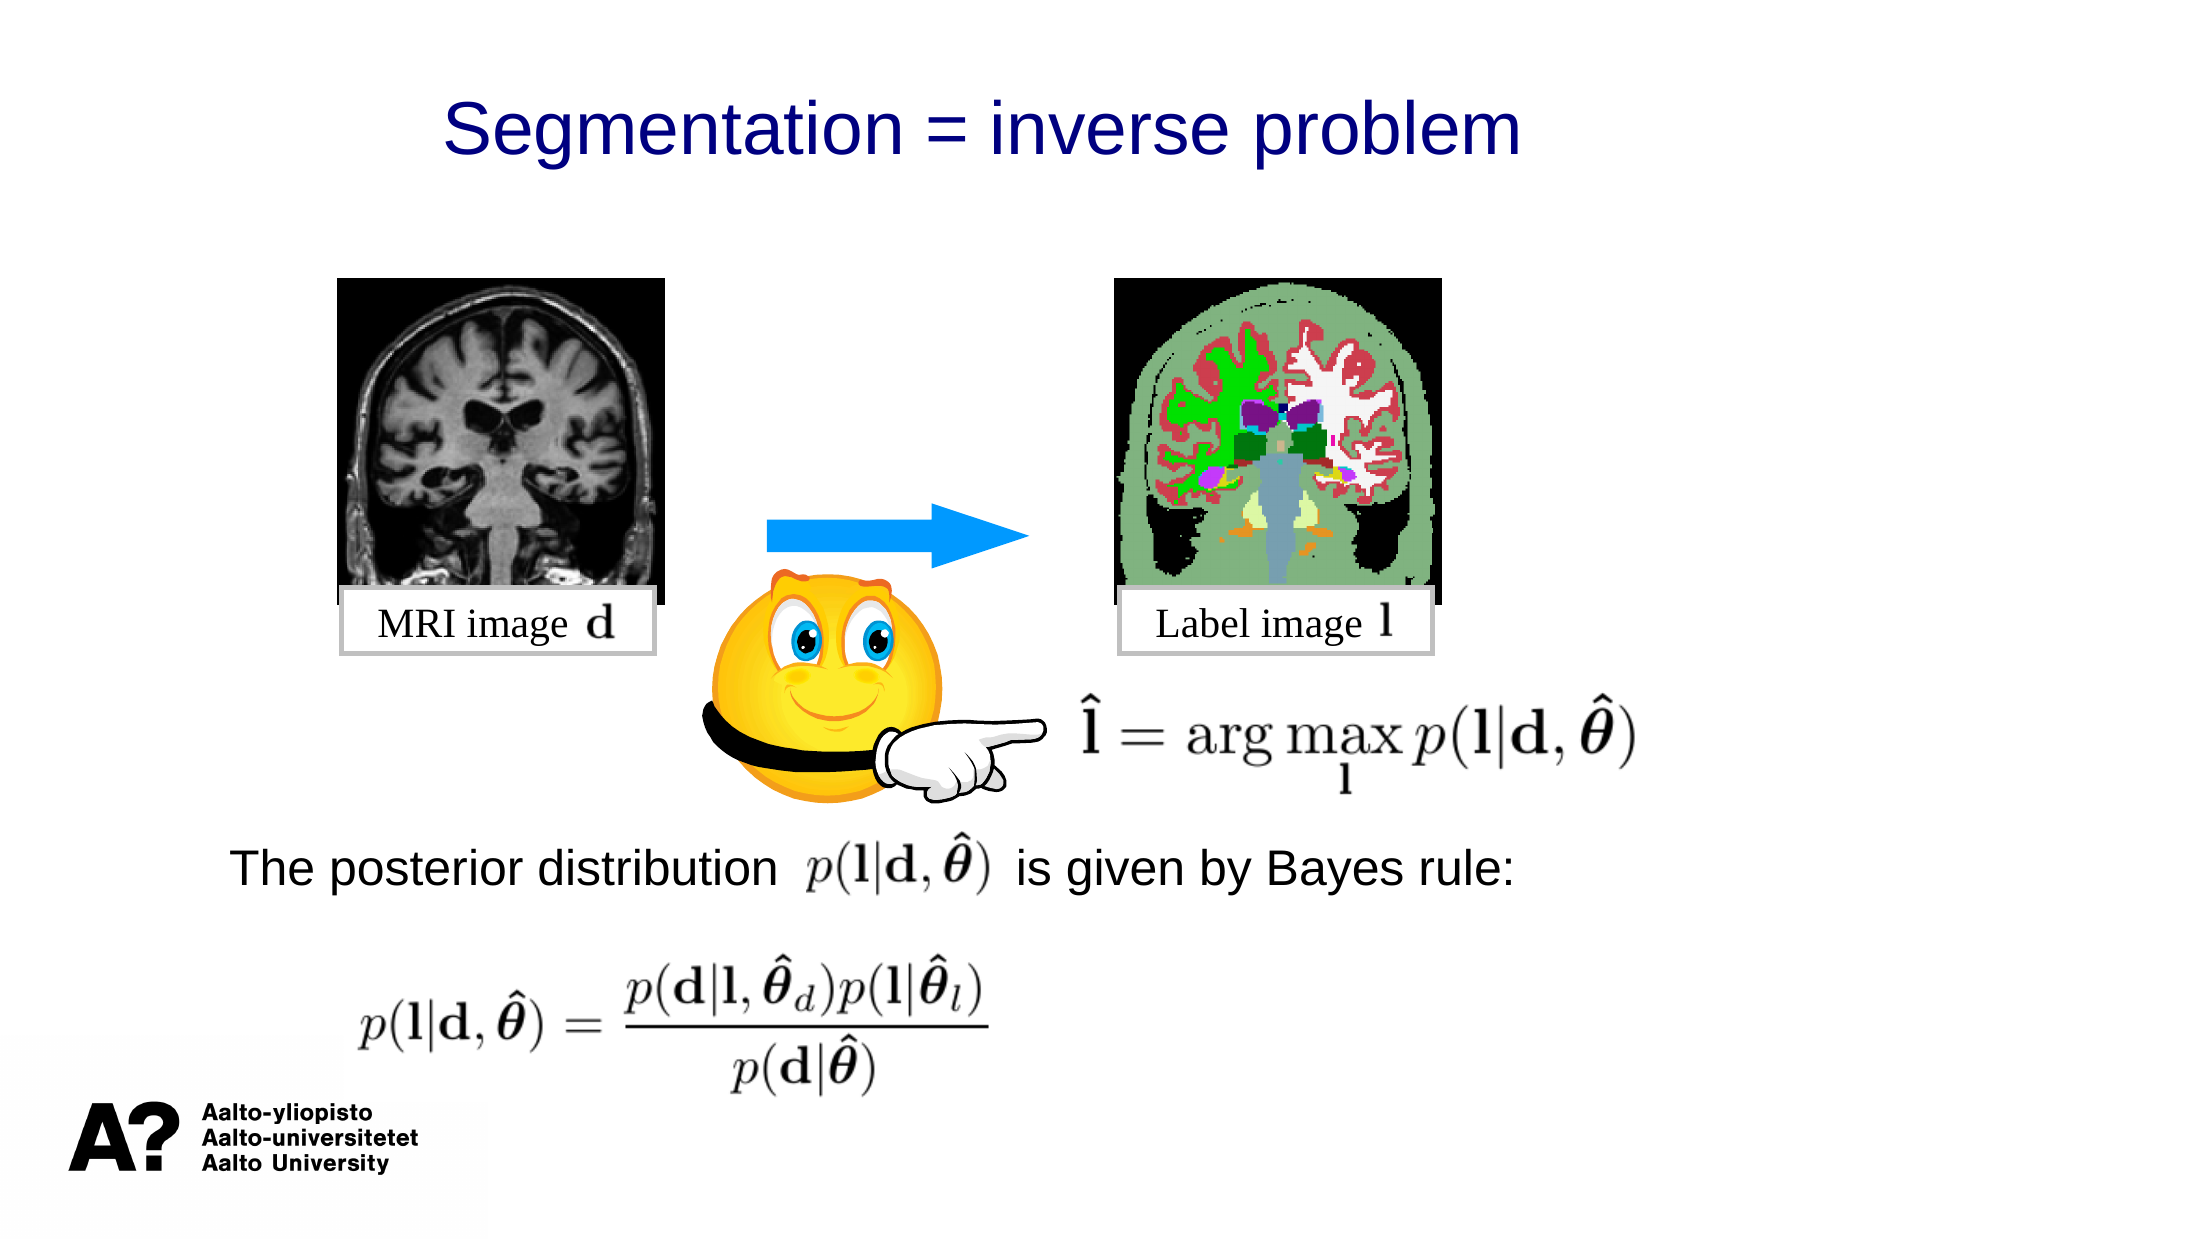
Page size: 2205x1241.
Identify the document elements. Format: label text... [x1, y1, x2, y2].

picture [564, 590, 633, 648]
text_box Label image [1119, 587, 1433, 654]
picture [1114, 278, 1442, 649]
picture [0, 947, 992, 1239]
picture [1068, 681, 1638, 799]
text_box [766, 503, 1030, 568]
text_box The posterior distribution is given by Bayes rule: [214, 828, 1665, 1004]
picture [806, 831, 991, 904]
text_box MRI image [341, 587, 655, 654]
title Segmentation = inverse problem [326, 65, 1640, 179]
picture [337, 278, 665, 605]
picture [702, 568, 1047, 804]
